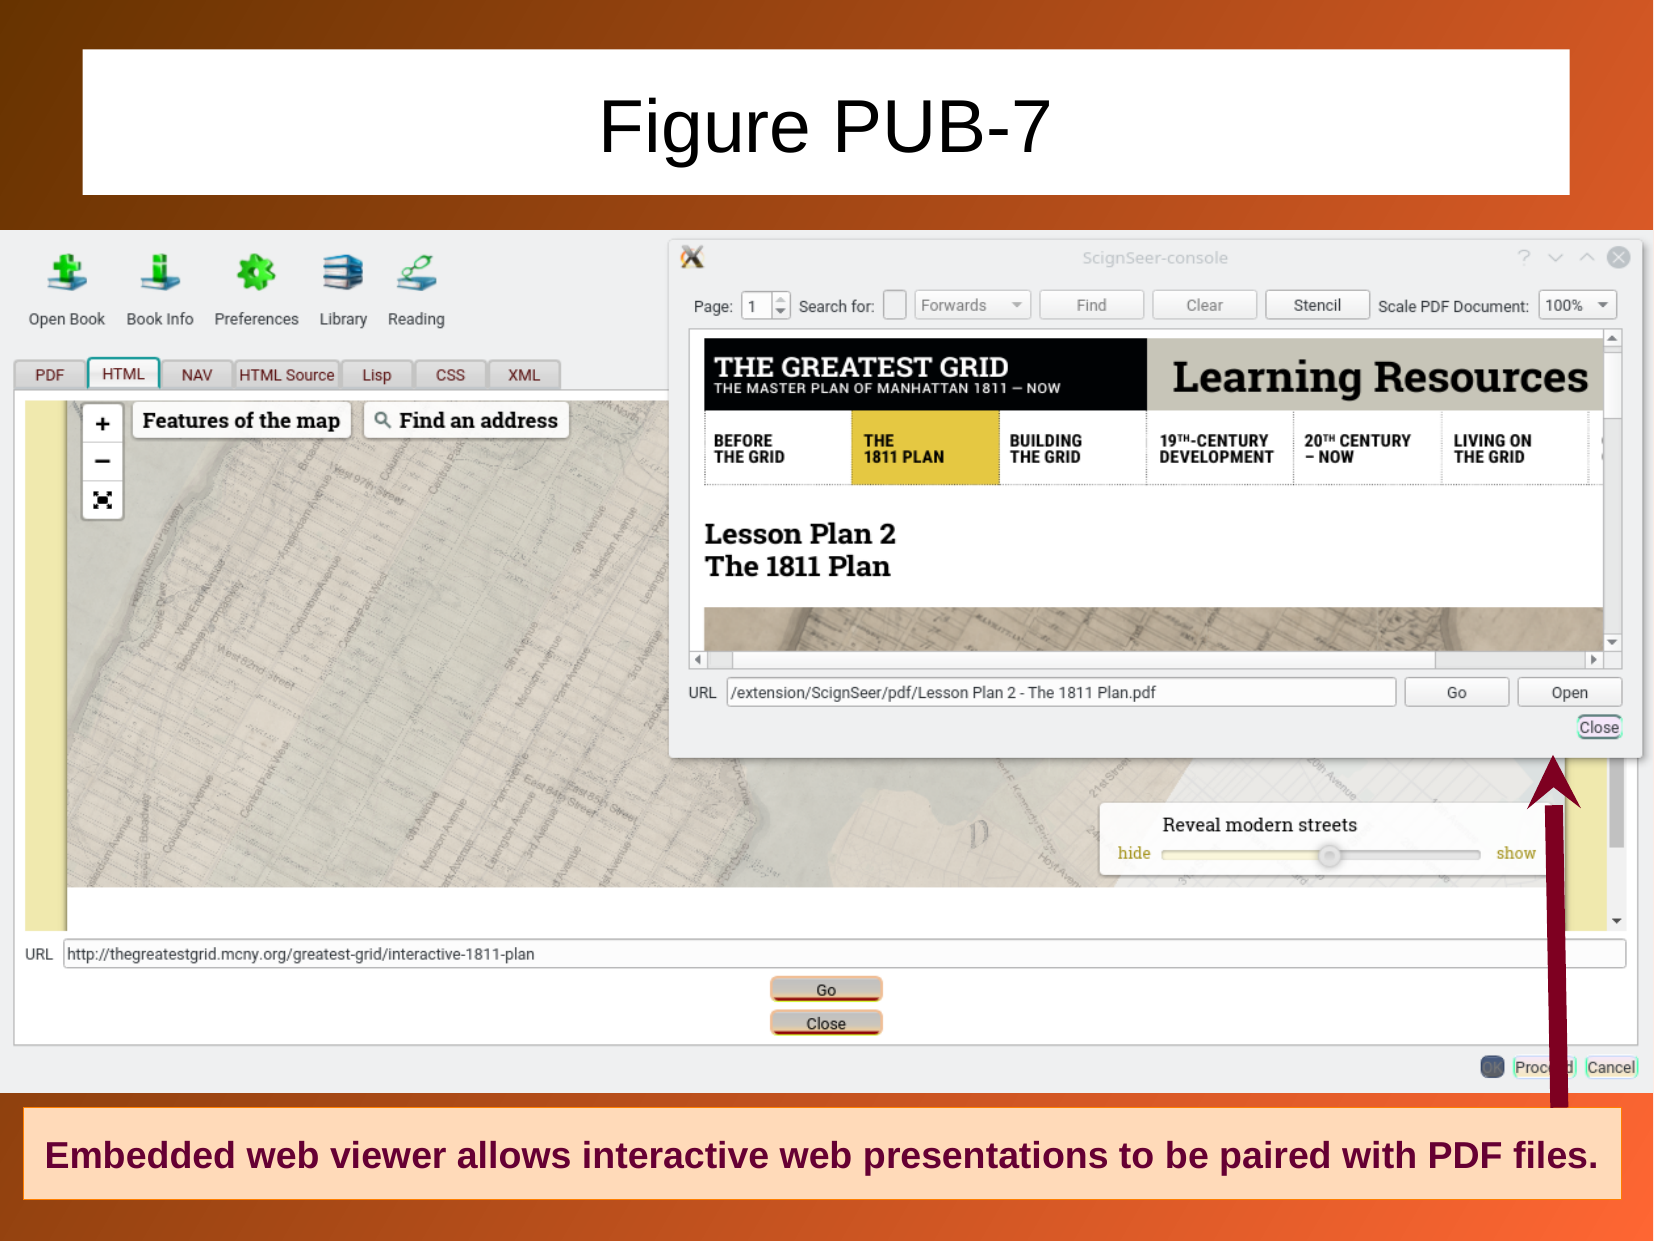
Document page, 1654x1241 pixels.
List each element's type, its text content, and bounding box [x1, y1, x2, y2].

picture [0, 230, 1653, 1093]
text_box Embedded web viewer allows interactive web presentations to be paired with PDF files. [23, 1107, 1622, 1200]
text_box Figure PUB-7 [82, 49, 1570, 195]
